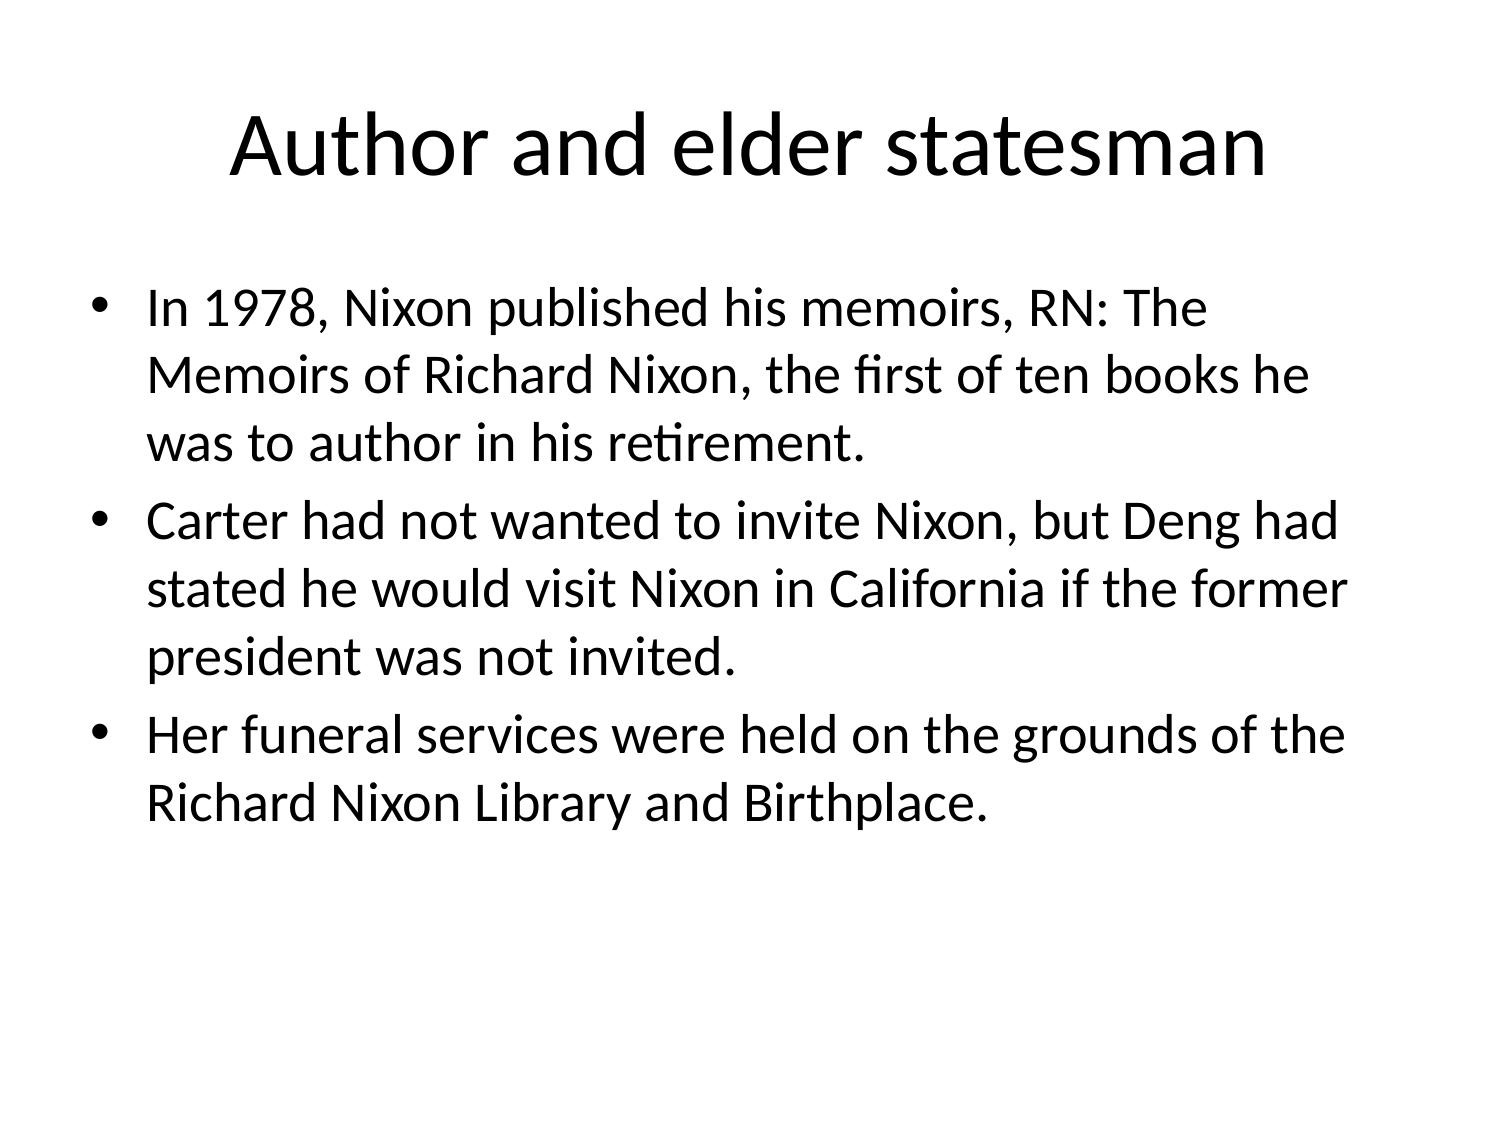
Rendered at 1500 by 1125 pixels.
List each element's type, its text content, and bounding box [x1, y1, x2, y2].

title Author and elder statesman [75, 45, 1425, 233]
list In 1978, Nixon published his memoirs, RN: The Memoirs of Richard Nixon, the first of ten books he was to author in his retirement. Carter had not wanted to invite Nixon, but Deng had stated he would visit Nixon in California if the former president was not invited. Her funeral services were held on the grounds of the Richard Nixon Library and Birthplace. [75, 262, 1425, 1005]
